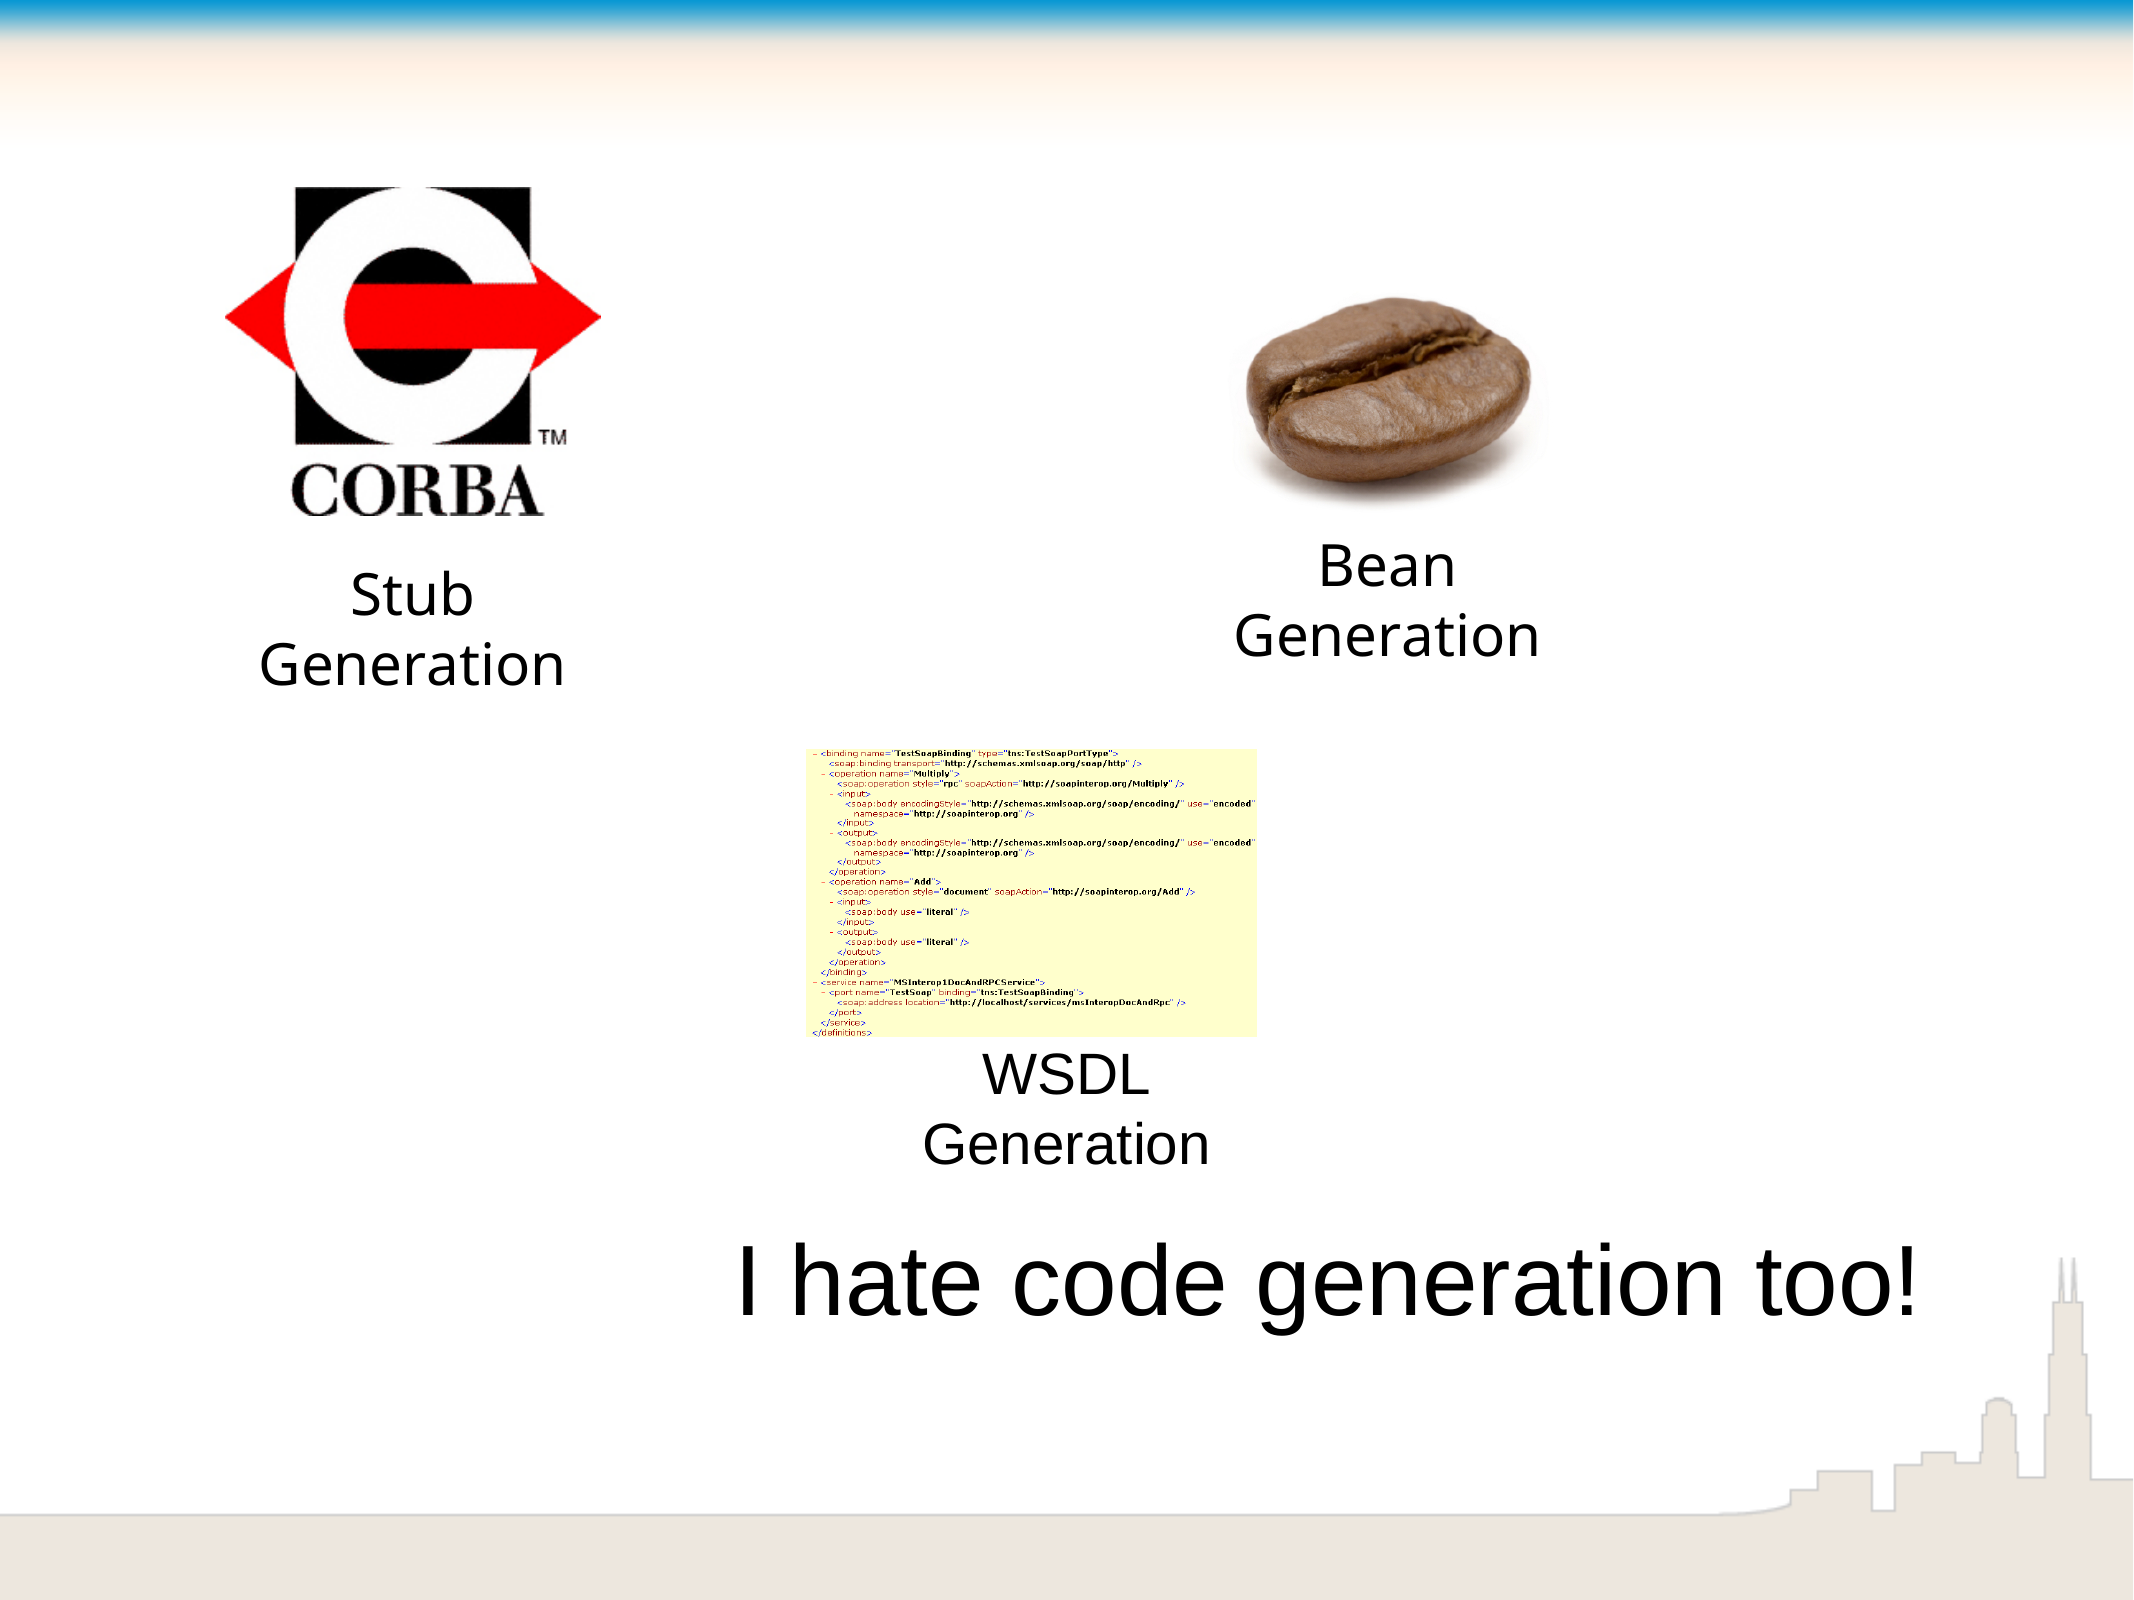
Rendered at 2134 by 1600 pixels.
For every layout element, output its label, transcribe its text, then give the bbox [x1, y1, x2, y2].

list WSDL Generation [712, 1036, 1351, 1224]
picture [0, 4, 2134, 1600]
title I hate code generation too! [87, 1225, 1951, 1338]
